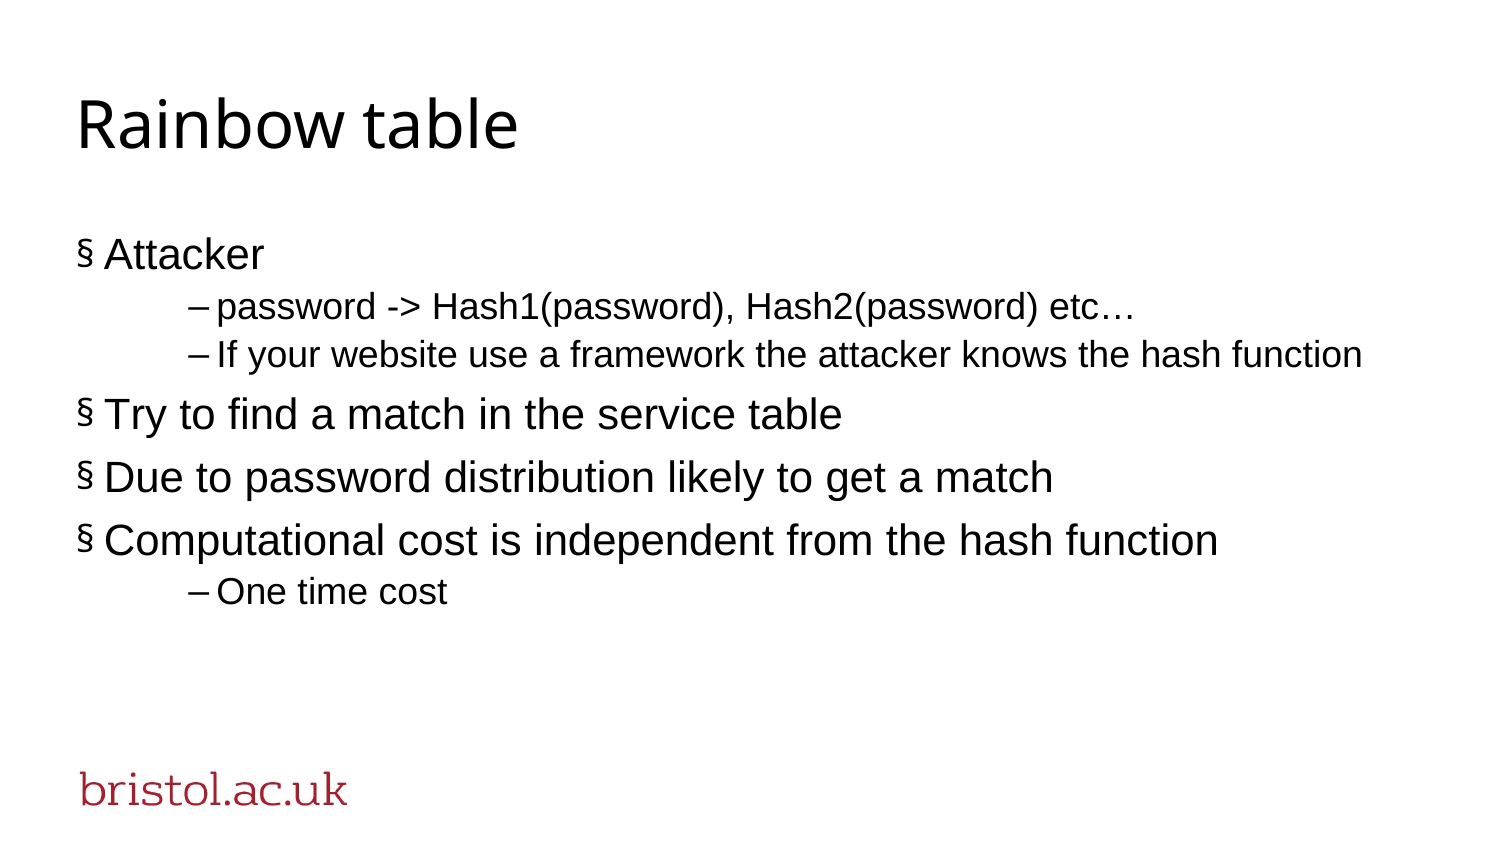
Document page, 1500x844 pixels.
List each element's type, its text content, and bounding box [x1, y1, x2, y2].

list Attacker password -> Hash1(password), Hash2(password) etc… If your website use a framework the attacker knows the hash function Try to find a match in the service table Due to password distribution likely to get a match Computational cost is independent from the hash function One time cost [60, 224, 1440, 699]
title Rainbow table [60, 44, 1440, 209]
